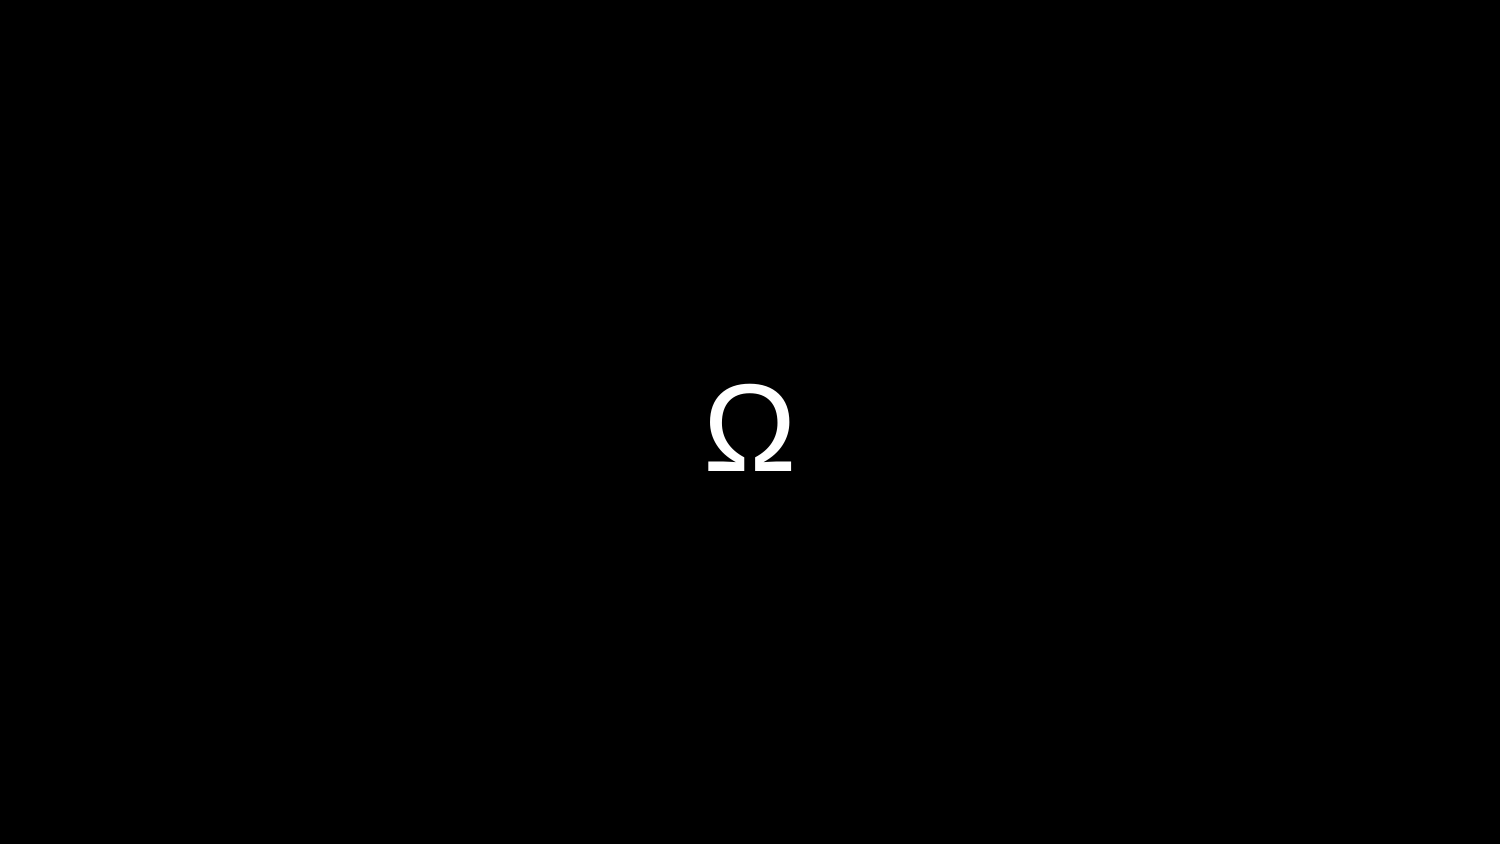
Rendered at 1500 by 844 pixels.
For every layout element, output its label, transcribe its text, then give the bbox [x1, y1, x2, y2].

title Ω [51, 352, 1449, 491]
